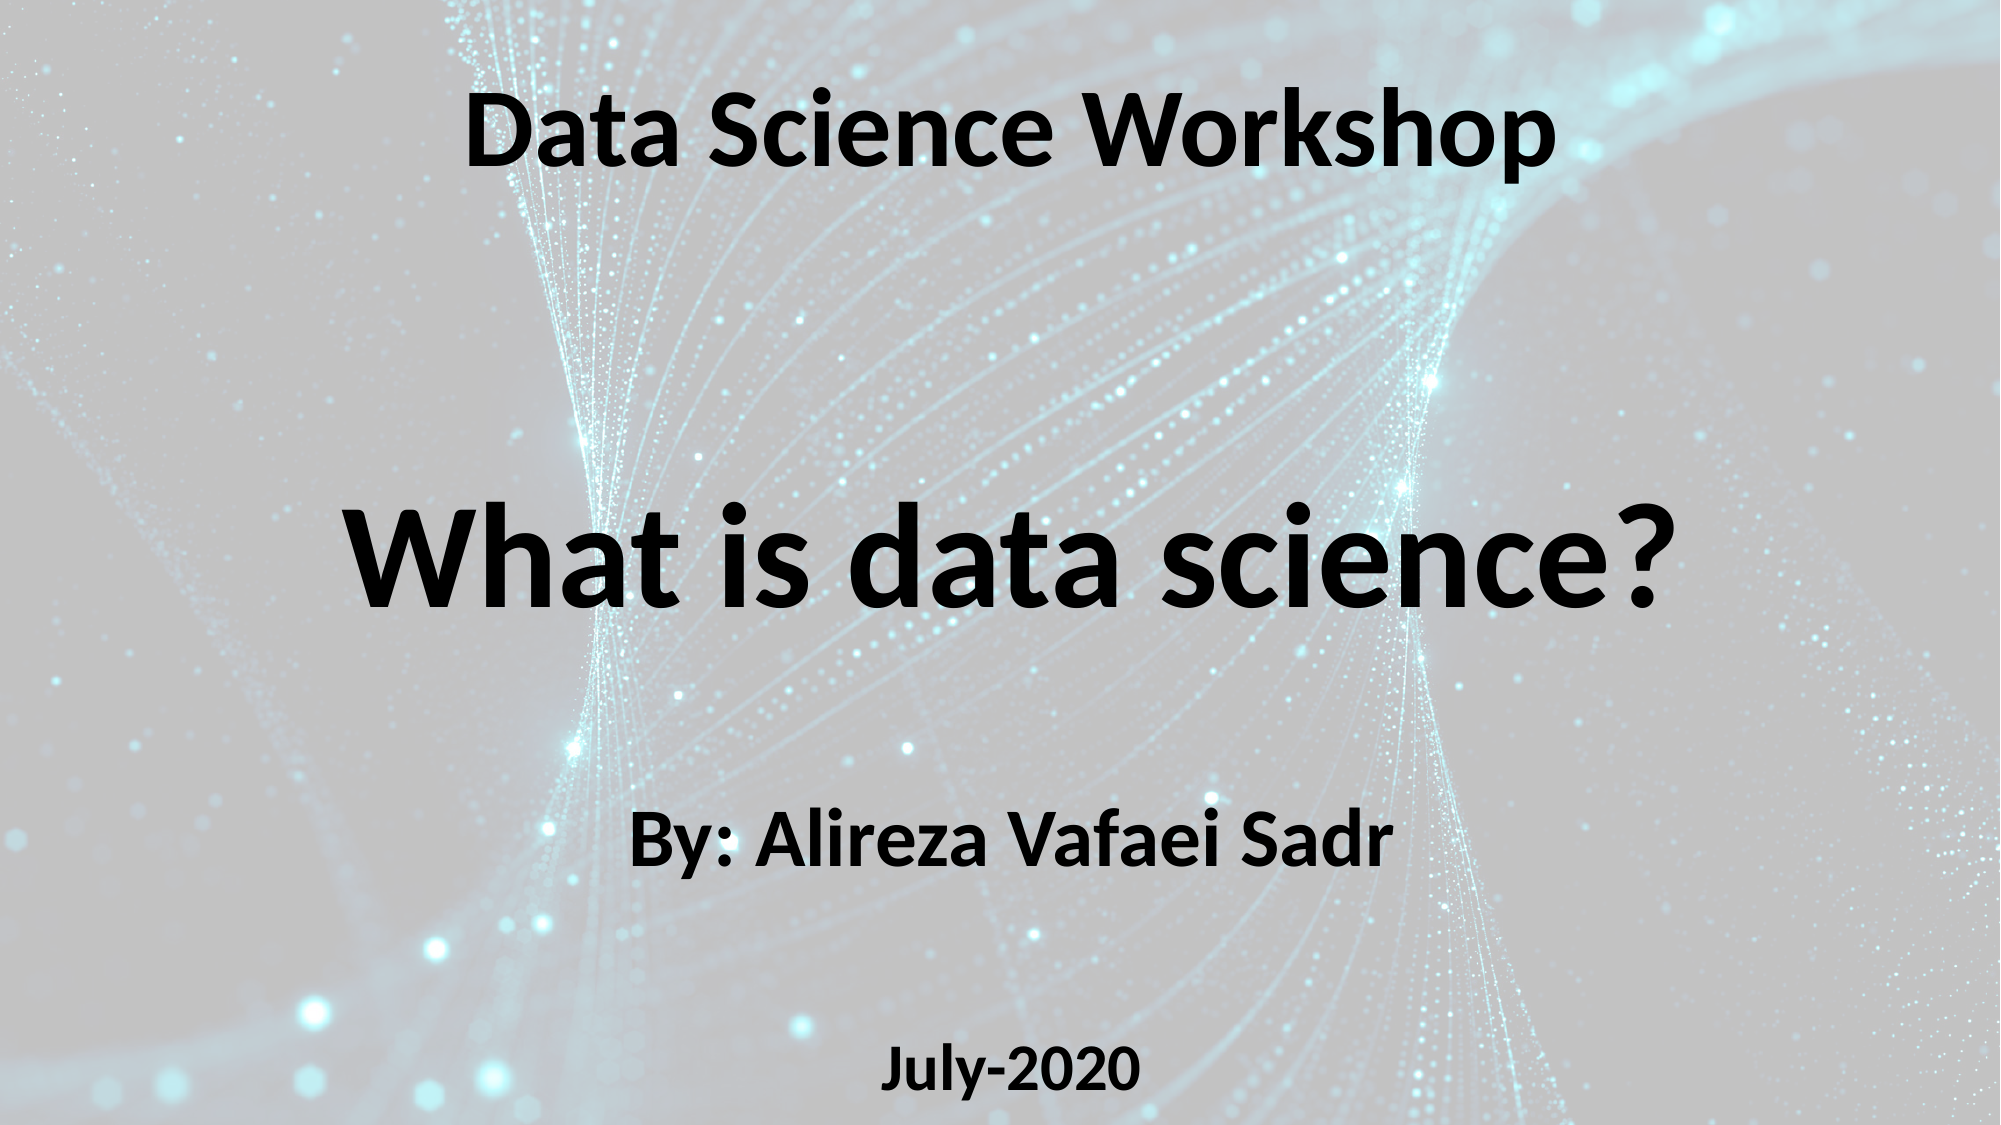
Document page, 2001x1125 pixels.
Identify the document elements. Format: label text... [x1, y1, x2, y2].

text_box What is data science? [261, 470, 1762, 709]
text_box July-2020 [261, 1025, 1762, 1125]
subtitle Data Science Workshop [261, 62, 1762, 212]
text_box By: Alireza Vafaei Sadr [261, 787, 1762, 947]
